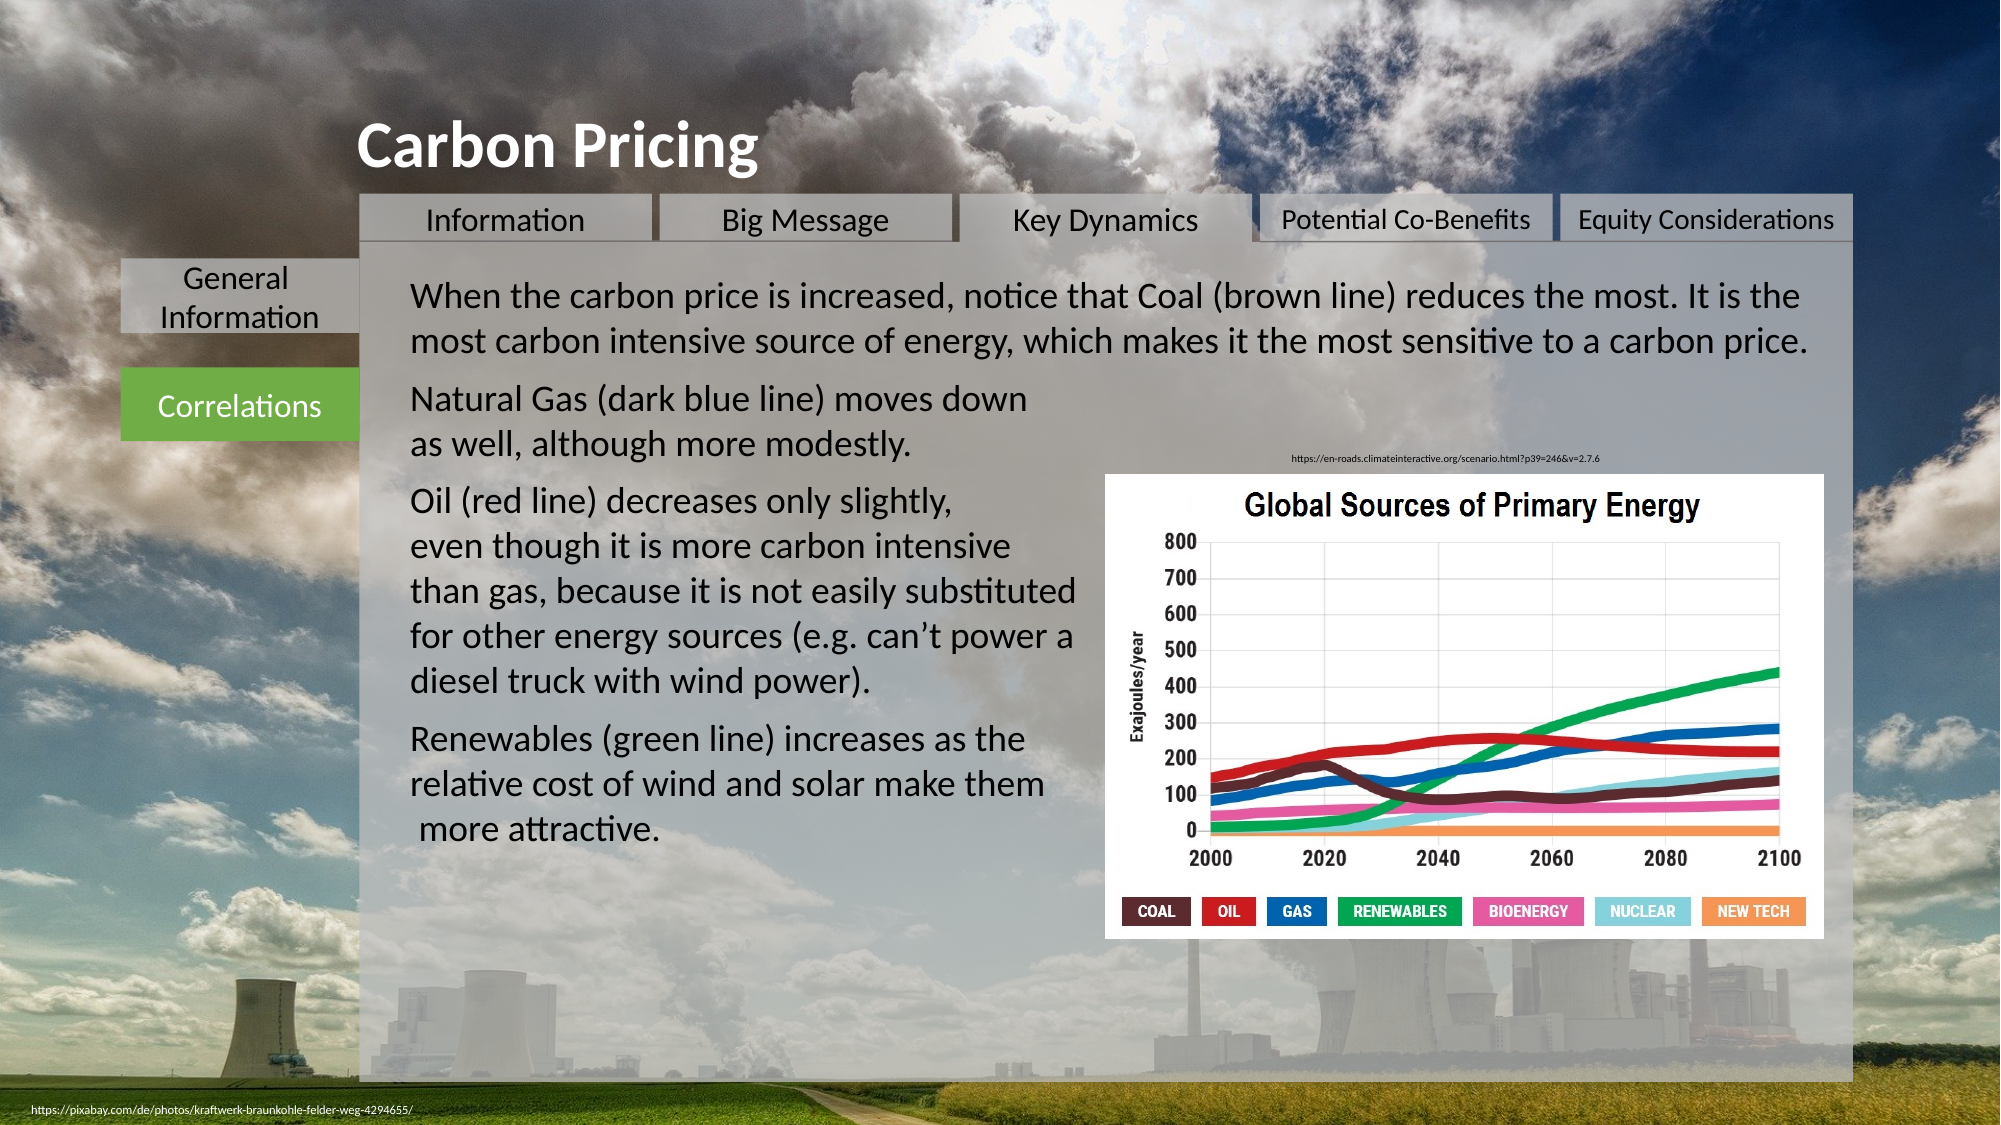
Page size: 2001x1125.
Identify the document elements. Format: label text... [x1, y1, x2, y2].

text_box Potential Co-Benefits [1260, 193, 1553, 240]
text_box Information [359, 193, 652, 240]
text_box Carbon Pricing [342, 93, 775, 189]
text_box When the carbon price is increased, notice that Coal (brown line) reduces the most. It is the most carbon intensive source of energy, which makes it the most sensitive to a carbon price. Natural Gas (dark blue line) moves down as well, although more modestly. Oil (red line) decreases only slightly, even though it is more carbon intensive than gas, because it is not easily substituted for other energy sources (e.g. can’t power a diesel truck with wind power). Renewables (green line) increases as the relative cost of wind and solar make them more attractive. [395, 264, 1835, 857]
text_box [359, 241, 1853, 1082]
text_box Correlations [120, 367, 360, 442]
text_box Big Message [659, 193, 953, 240]
text_box Equity Considerations [1560, 193, 1853, 240]
text_box https://pixabay.com/de/photos/kraftwerk-braunkohle-felder-weg-4294655/ [16, 1094, 428, 1125]
text_box Key Dynamics [959, 193, 1253, 242]
text_box https://en-roads.climateinteractive.org/scenario.html?p39=246&v=2.7.6 [1276, 445, 1617, 473]
picture [0, 0, 2000, 1125]
text_box General Information [120, 258, 360, 333]
